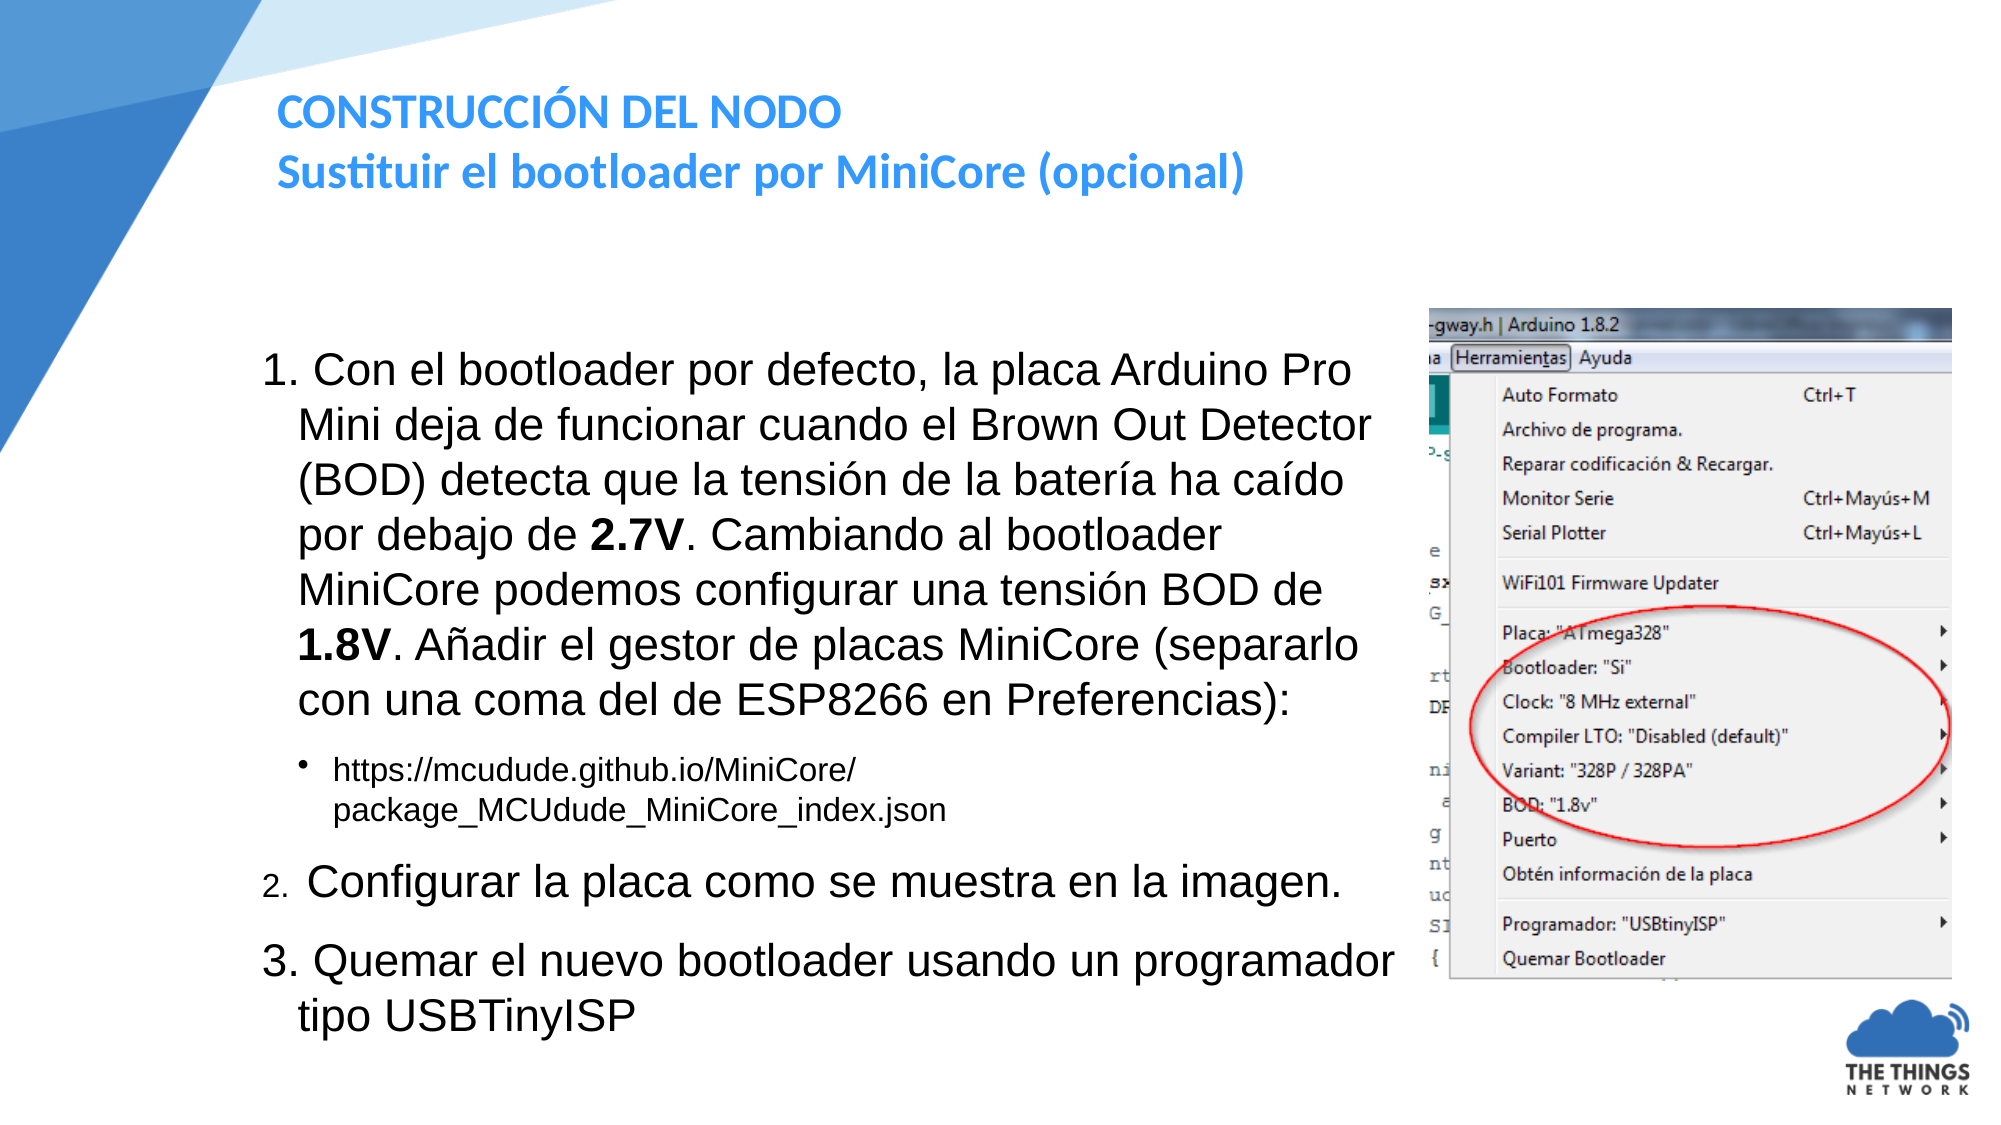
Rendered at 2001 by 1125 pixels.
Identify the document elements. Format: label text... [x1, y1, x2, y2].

picture [0, 0, 1970, 1095]
text_box CONSTRUCCIÓN DEL NODO Sustituir el bootloader por MiniCore (opcional) [99, 44, 1900, 233]
text_box Con el bootloader por defecto, la placa Arduino Pro Mini deja de funcionar cuando el Brown Out Detector (BOD) detecta que la tensión de la batería ha caído por debajo de 2.7V. Cambiando al bootloader MiniCore podemos configurar una tensión BOD de 1.8V. Añadir el gestor de placas MiniCore (separarlo con una coma del de ESP8266 en Preferencias): https://mcudude.github.io/MiniCore/package_MCUdude_MiniCore_index.json Configurar la placa como se muestra en la imagen. Quemar el nuevo bootloader usando un programador tipo USBTinyISP [261, 339, 1406, 1063]
